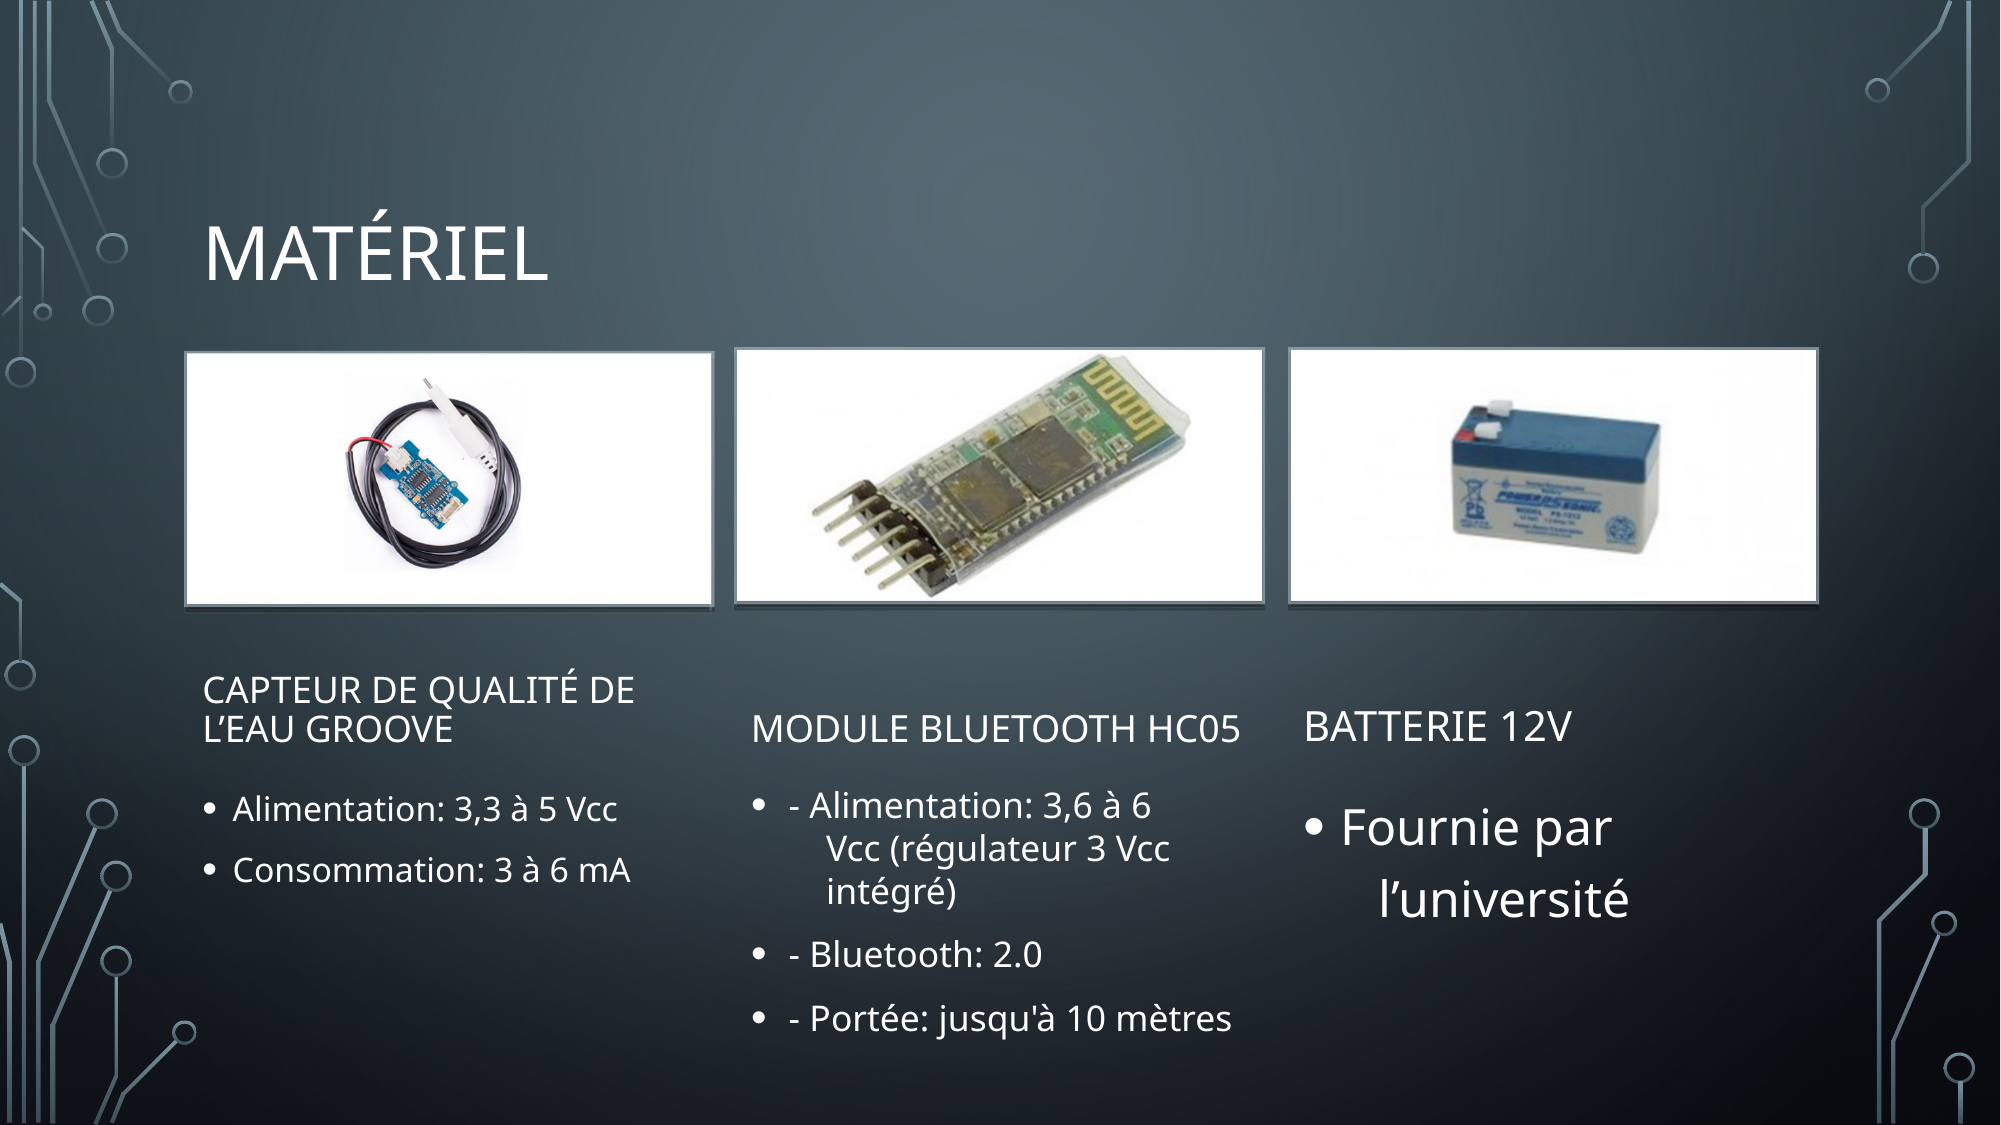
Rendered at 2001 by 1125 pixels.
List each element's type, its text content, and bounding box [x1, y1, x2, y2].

list Alimentation: 3,3 à 5 Vcc ​Consommation: 3 à 6 mA [187, 775, 712, 952]
picture [733, 346, 1266, 611]
list Batterie 12v [1288, 663, 1813, 758]
picture [1287, 346, 1820, 611]
list Module Bluetooth hc05 [735, 663, 1261, 759]
title Matériel [187, 99, 1813, 413]
list Capteur de qualité de l’eau groove [187, 663, 712, 759]
picture [187, 353, 712, 604]
list - Alimentation: 3,6 à 6 Vcc (régulateur 3 Vcc intégré) - Bluetooth: 2.0 - Portée: jusqu'à 10 mètres [736, 775, 1262, 1068]
list Fournie par l’université [1288, 775, 1813, 951]
